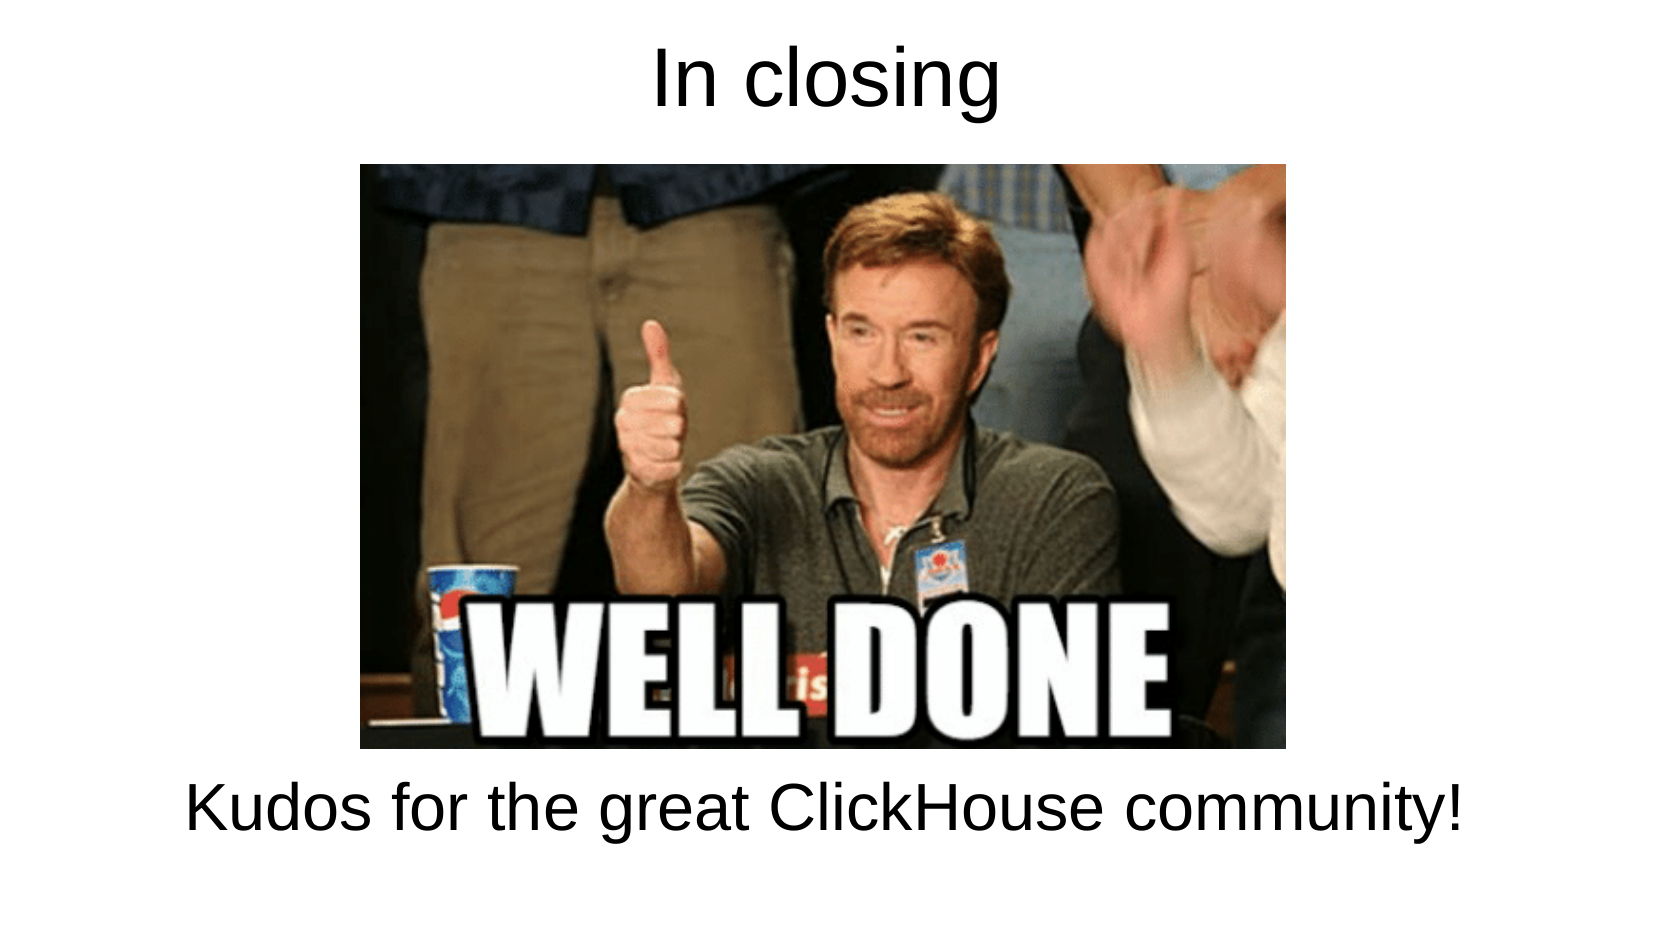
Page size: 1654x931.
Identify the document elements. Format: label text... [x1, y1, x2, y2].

title In closing [82, 0, 1571, 156]
title Kudos for the great ClickHouse community! [165, 729, 1486, 886]
picture [360, 164, 1286, 749]
